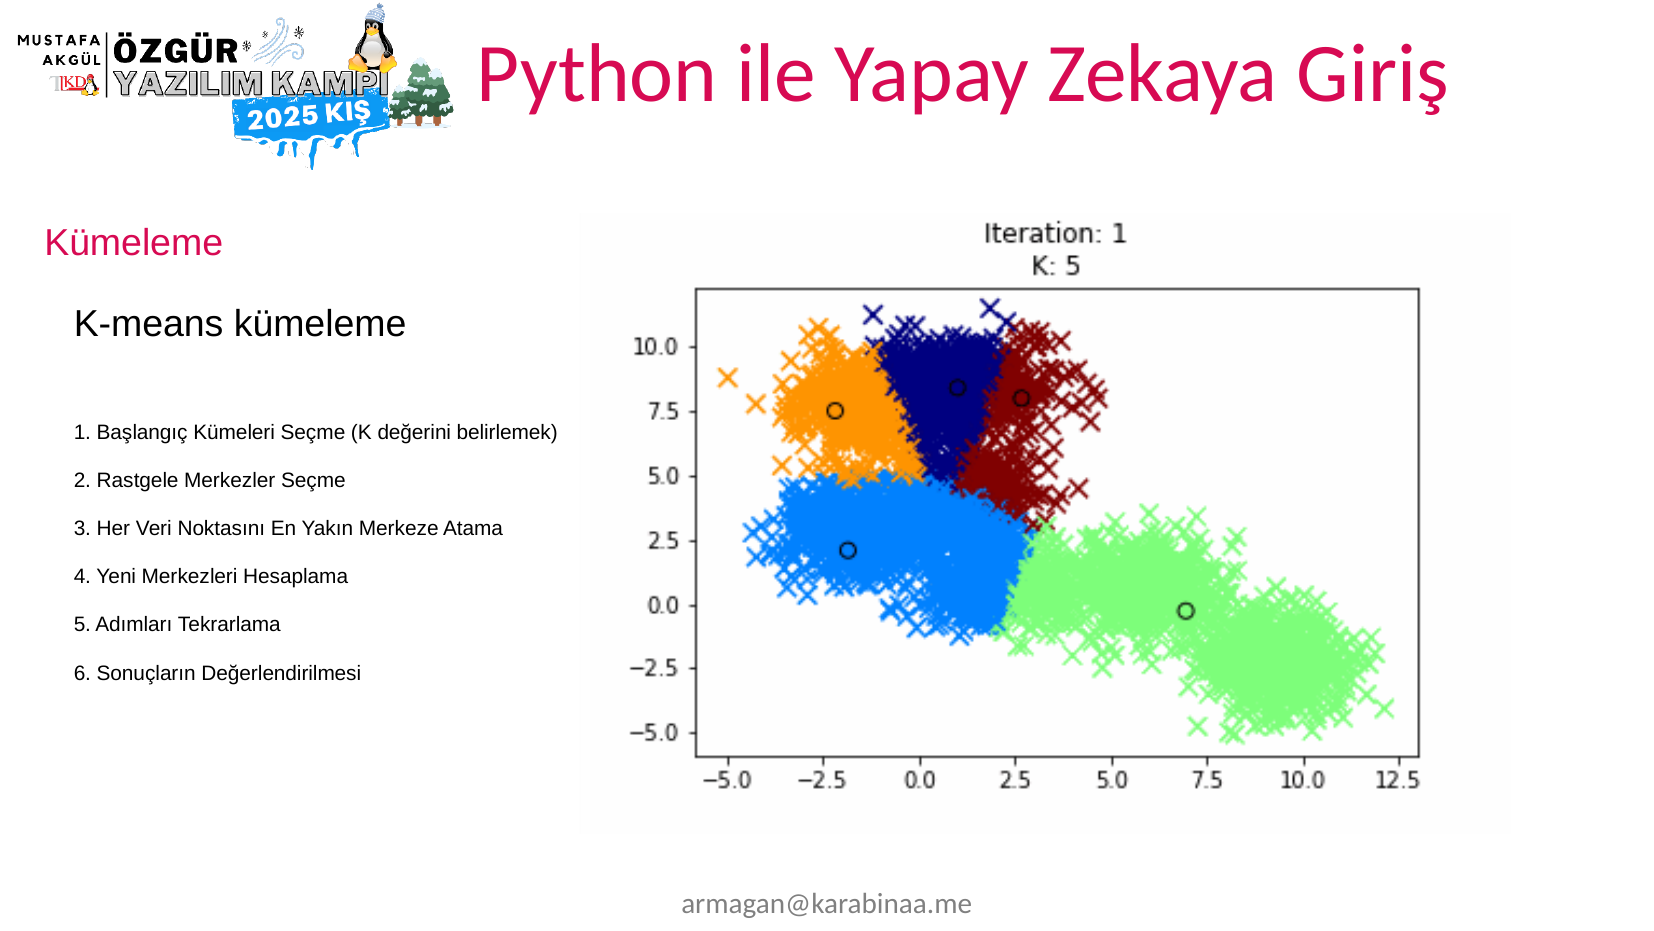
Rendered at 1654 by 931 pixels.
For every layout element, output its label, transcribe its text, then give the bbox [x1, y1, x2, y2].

picture [579, 213, 1511, 834]
text_box Python ile Yapay Zekaya Giriş [462, 10, 1654, 126]
text_box 1. Başlangıç Kümeleri Seçme (K değerini belirlemek) 2. Rastgele Merkezler Seçme 3. Her Veri Noktasını En Yakın Merkeze Atama 4. Yeni Merkezleri Hesaplama 5. Adımları Tekrarlama 6. Sonuçların Değerlendirilmesi [59, 413, 579, 739]
picture [0, 0, 463, 177]
text_box Kümeleme [29, 213, 579, 271]
text_box K-means kümeleme [59, 295, 423, 353]
text_box armagan@karabinaa.me [0, 877, 1654, 928]
